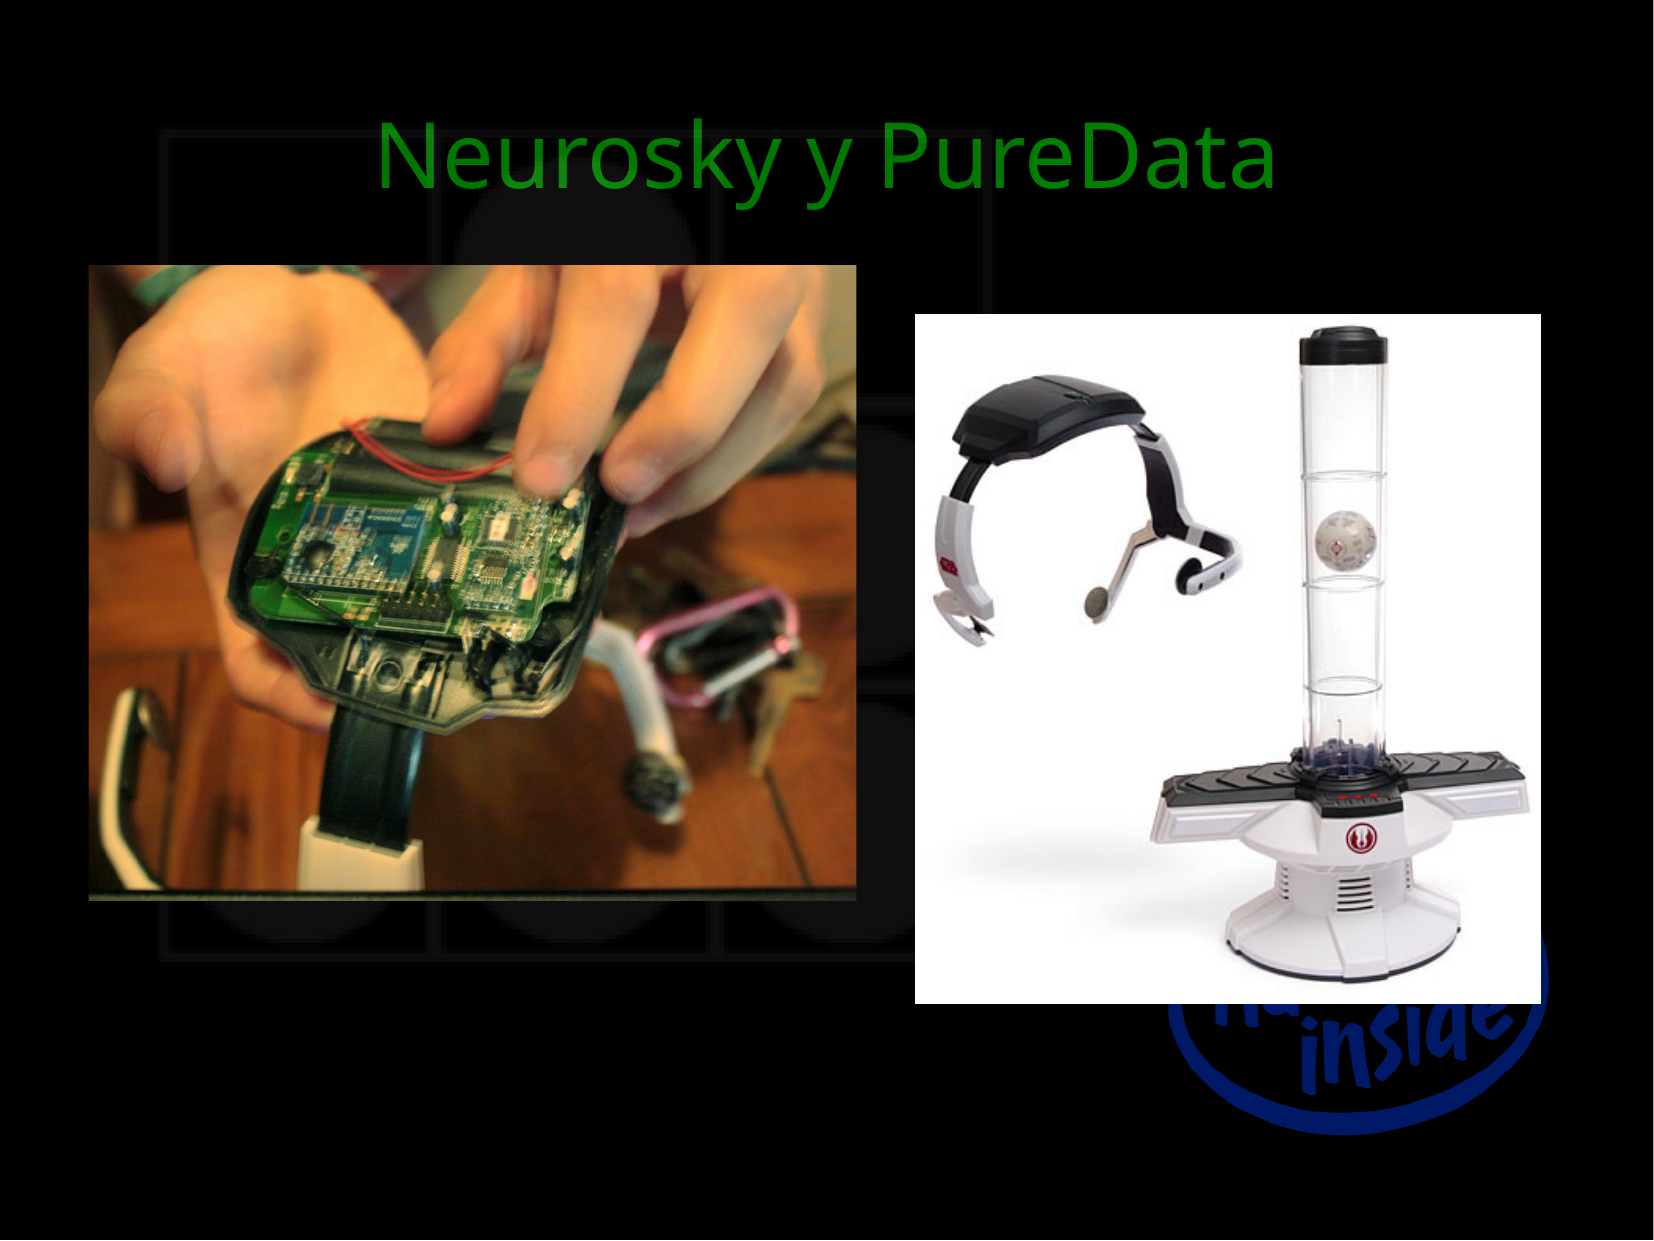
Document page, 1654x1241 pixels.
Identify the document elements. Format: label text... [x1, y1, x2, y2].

picture [88, 88, 1565, 1152]
title Neurosky y PureData [82, 49, 1571, 257]
